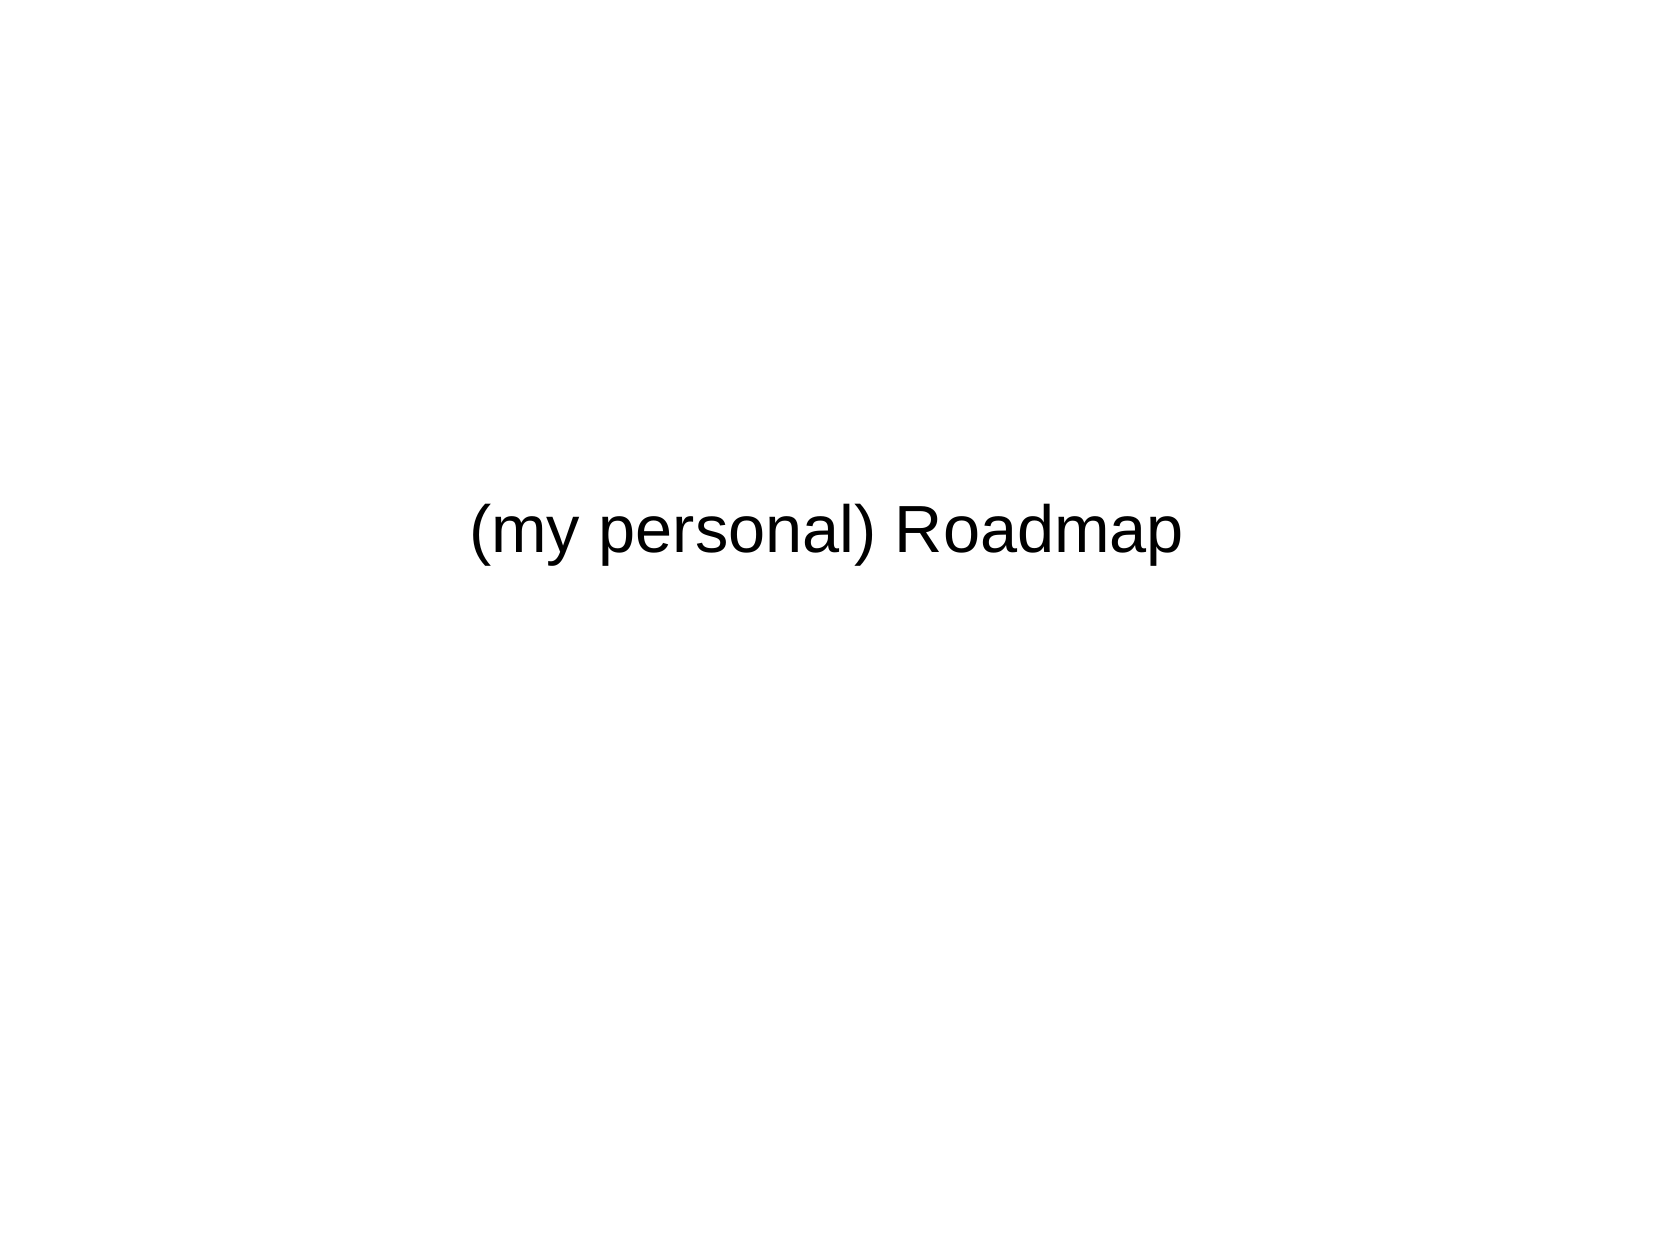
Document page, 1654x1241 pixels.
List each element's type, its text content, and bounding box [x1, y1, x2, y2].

subtitle (my personal) Roadmap [82, 49, 1571, 1010]
